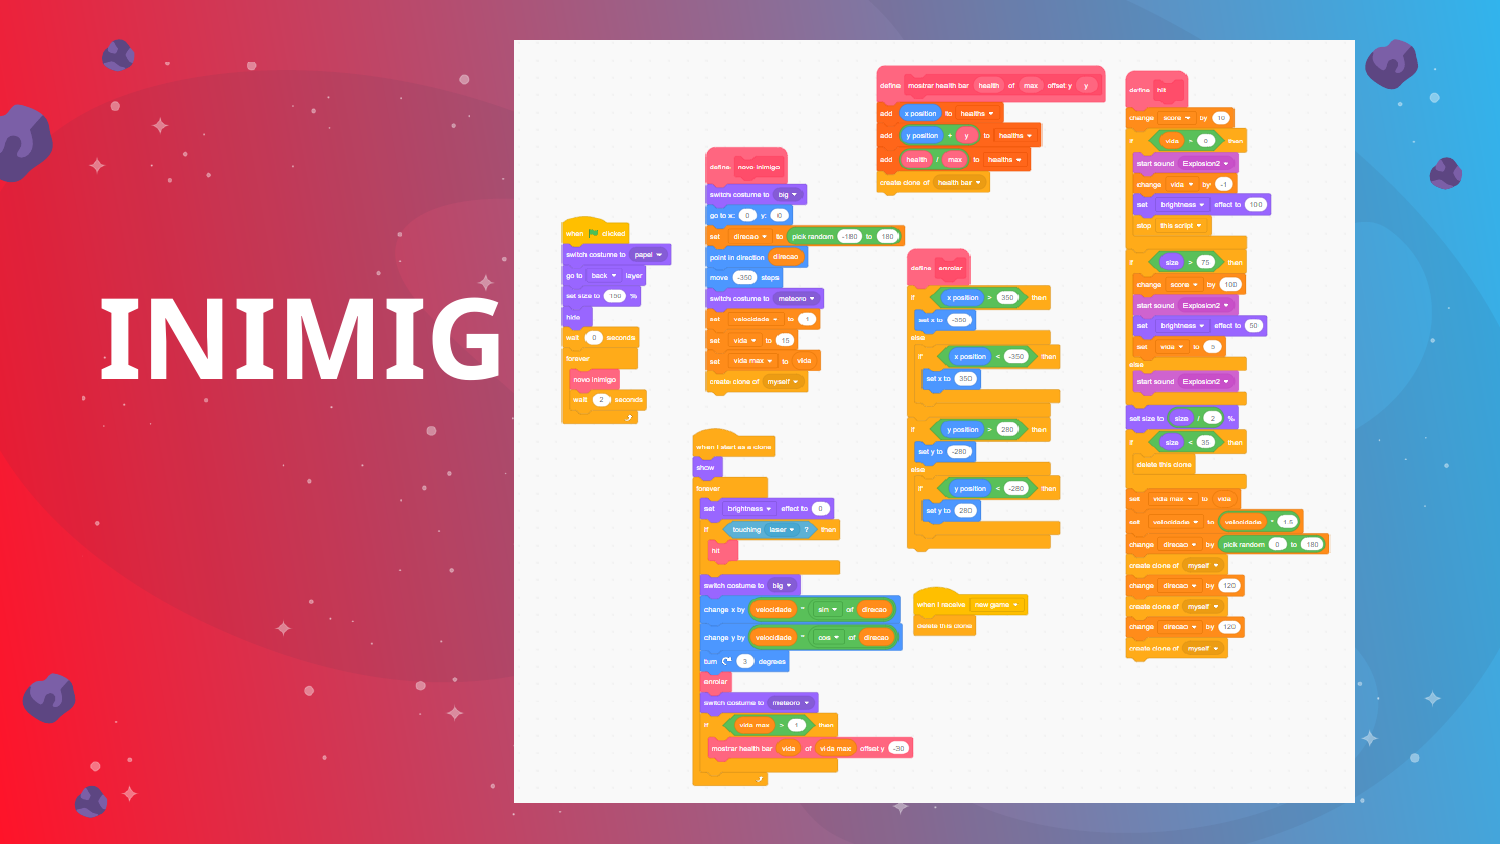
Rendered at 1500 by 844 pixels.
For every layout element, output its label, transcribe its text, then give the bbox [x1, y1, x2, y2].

picture [514, 40, 1355, 803]
title INIMIGO [98, 266, 514, 541]
